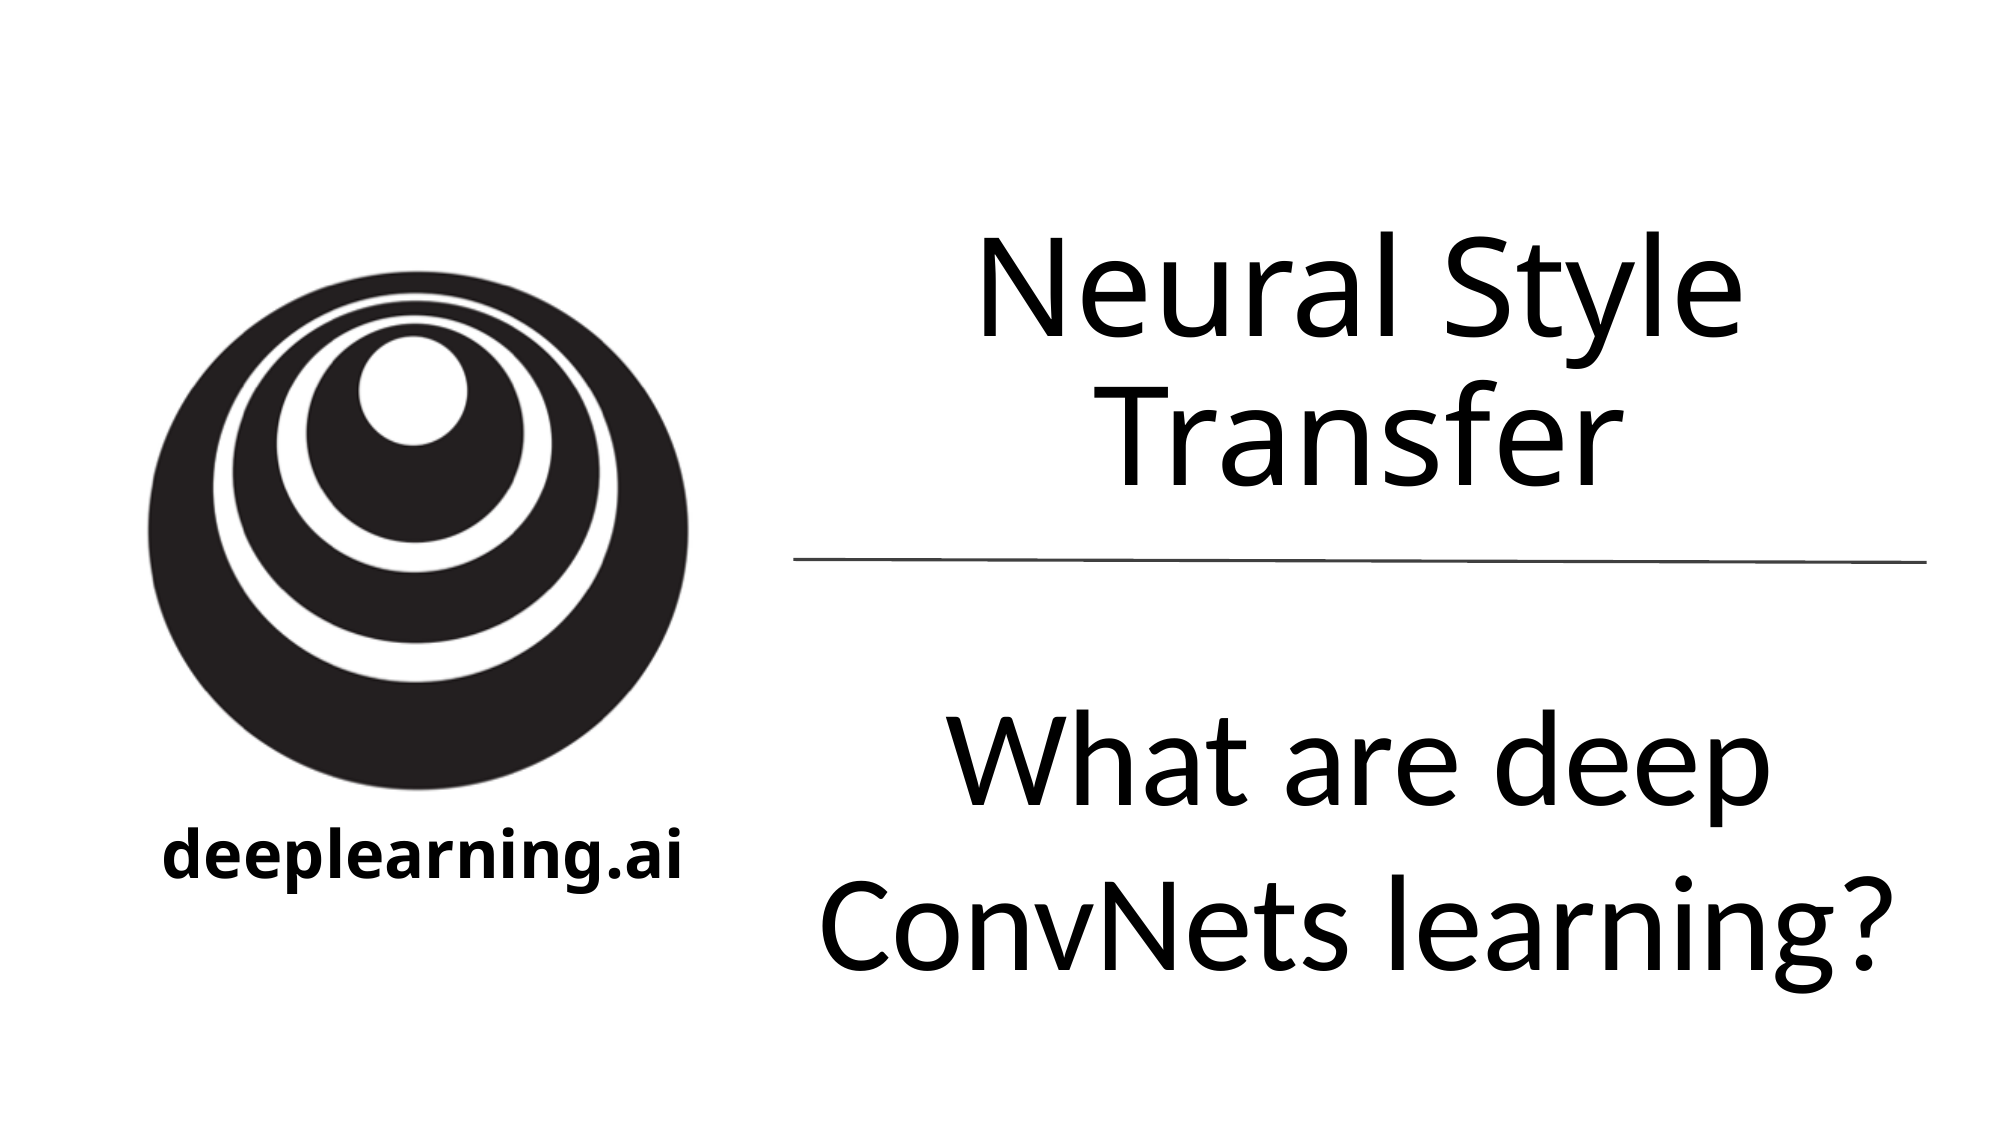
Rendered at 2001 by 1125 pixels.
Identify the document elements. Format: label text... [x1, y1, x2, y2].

picture [108, 234, 739, 768]
text_box [179, 194, 669, 702]
text_box What are deep ConvNets learning? [759, 660, 1961, 1009]
text_box Neural Style Transfer [848, 210, 1872, 511]
text_box deeplearning.ai [56, 768, 759, 901]
